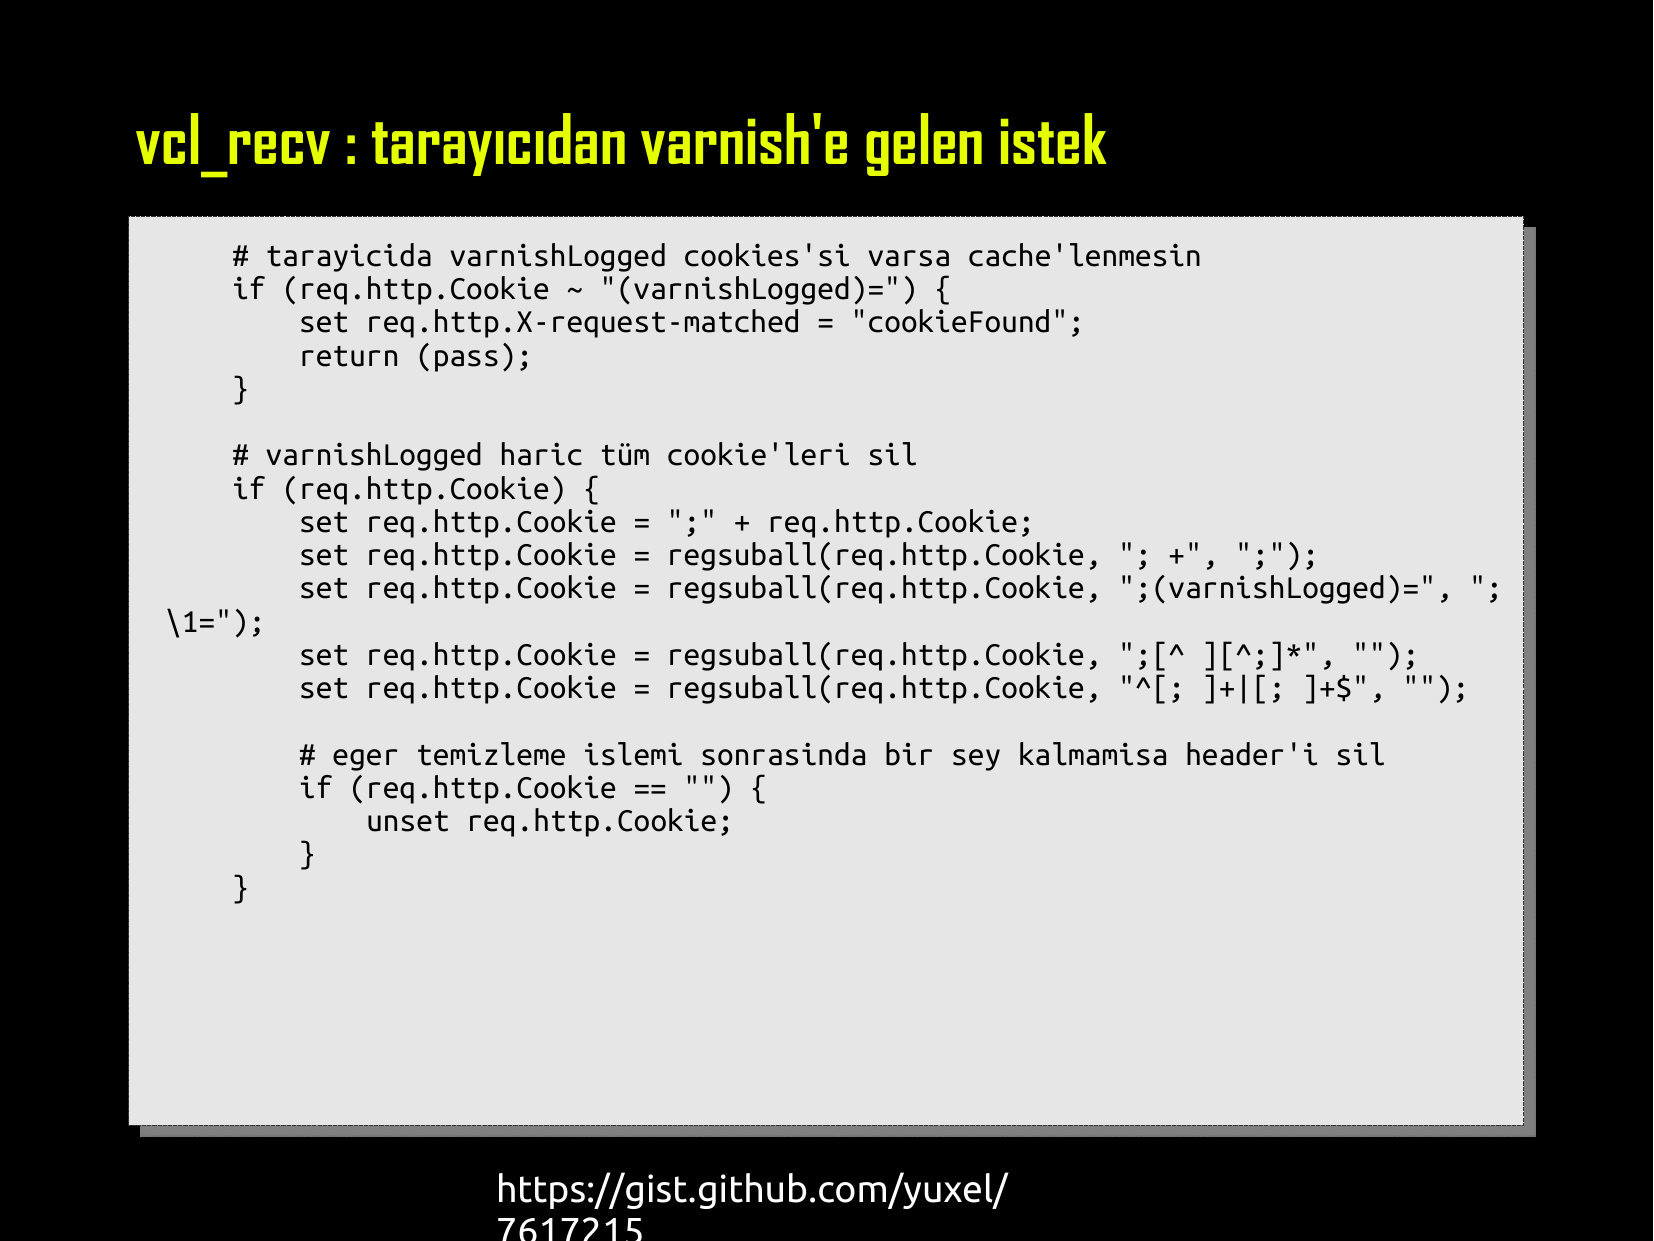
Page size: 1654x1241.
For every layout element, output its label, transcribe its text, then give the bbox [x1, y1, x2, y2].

text_box [128, 216, 1524, 1126]
text_box https://gist.github.com/yuxel/7617215 [481, 1159, 1172, 1217]
text_box # tarayicida varnishLogged cookies'si varsa cache'lenmesin if (req.http.Cookie ~ "(varnishLogged)=") { set req.http.X-request-matched = "cookieFound"; return (pass); } # varnishLogged haric tüm cookie'leri sil if (req.http.Cookie) { set req.http.Cookie = ";" + req.http.Cookie; set req.http.Cookie = regsuball(req.http.Cookie, "; +", ";"); set req.http.Cookie = regsuball(req.http.Cookie, ";(varnishLogged)=", "; \1="); set req.http.Cookie = regsuball(req.http.Cookie, ";[^ ][^;]*", ""); set req.http.Cookie = regsuball(req.http.Cookie, "^[; ]+|[; ]+$", ""); # eger temizleme islemi sonrasinda bir sey kalmamisa header'i sil if (req.http.Cookie == "") { unset req.http.Cookie; } } [150, 231, 1531, 950]
text_box vcl_recv : tarayıcıdan varnish'e gelen istek [120, 90, 1129, 186]
